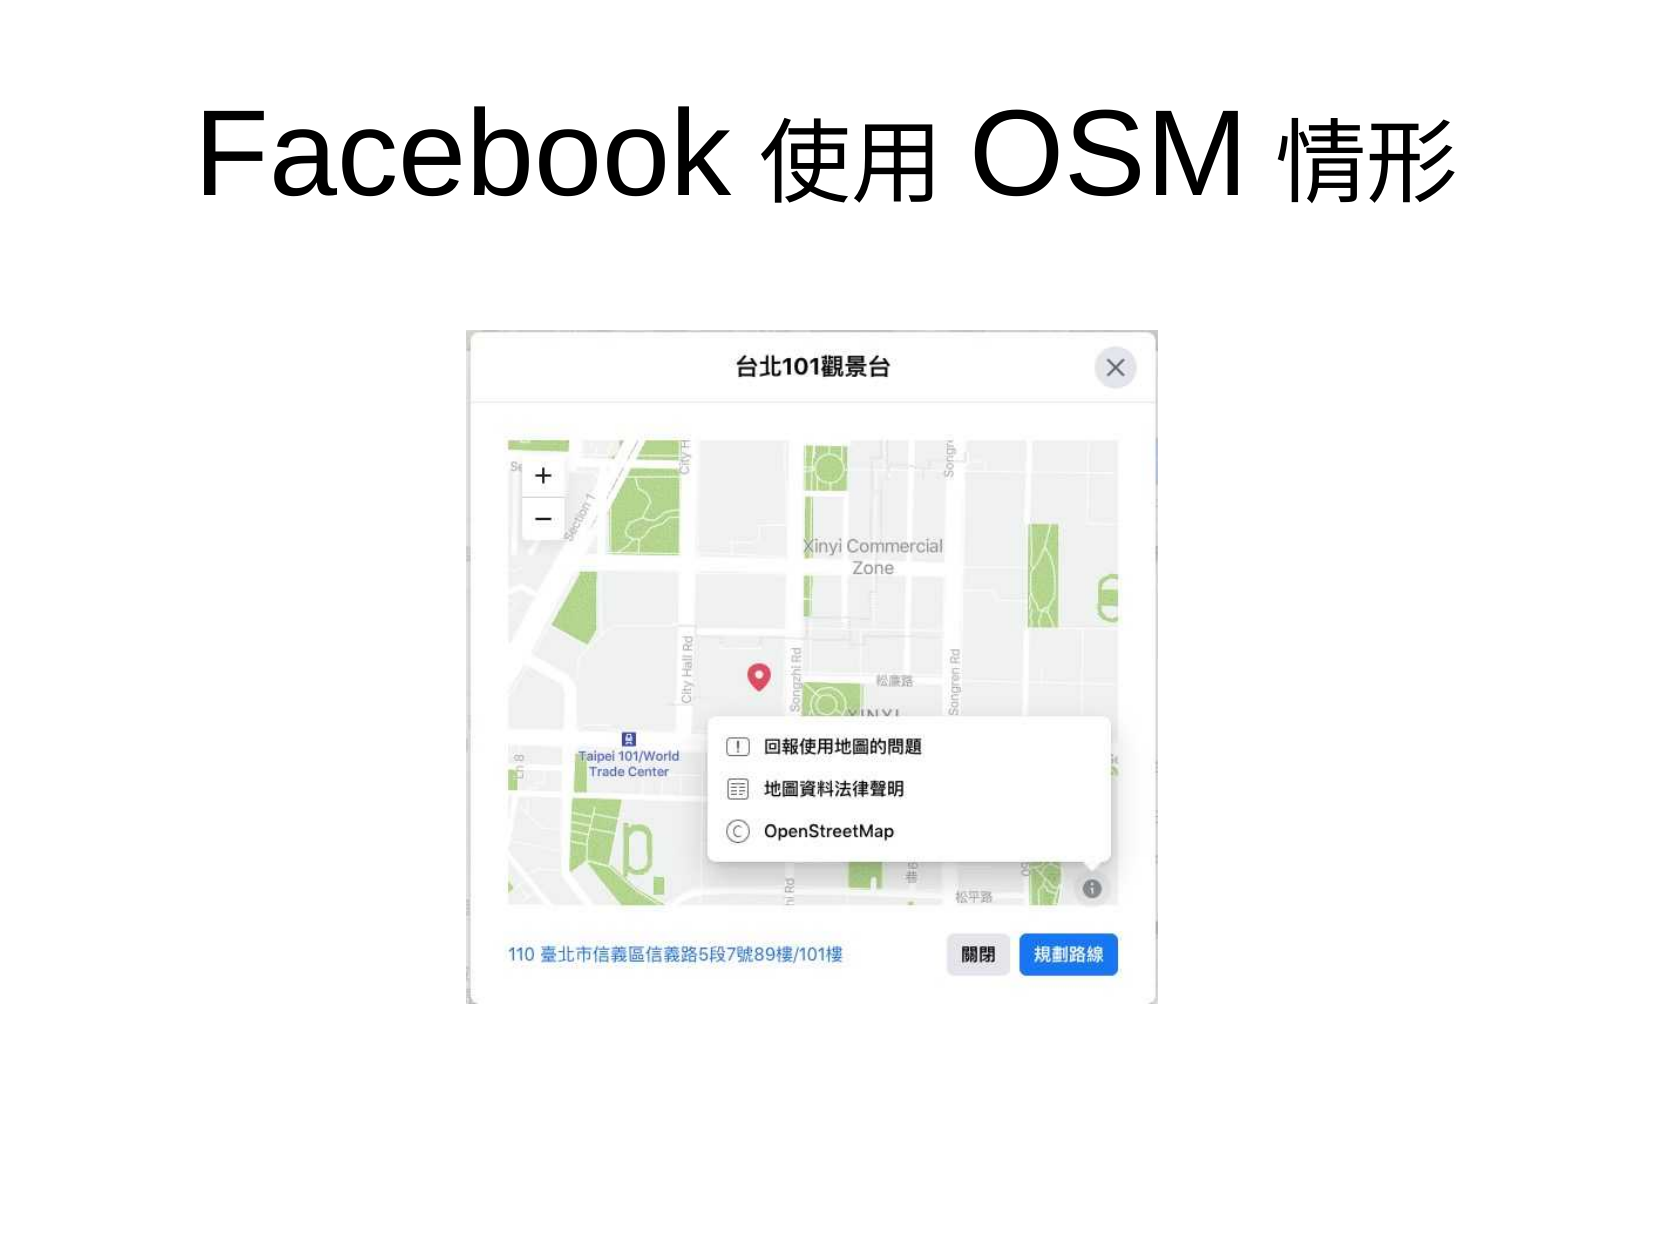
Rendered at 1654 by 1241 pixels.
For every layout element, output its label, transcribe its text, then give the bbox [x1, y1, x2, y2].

picture [466, 330, 1158, 1004]
title Facebook使用OSM情形 [82, 49, 1571, 257]
